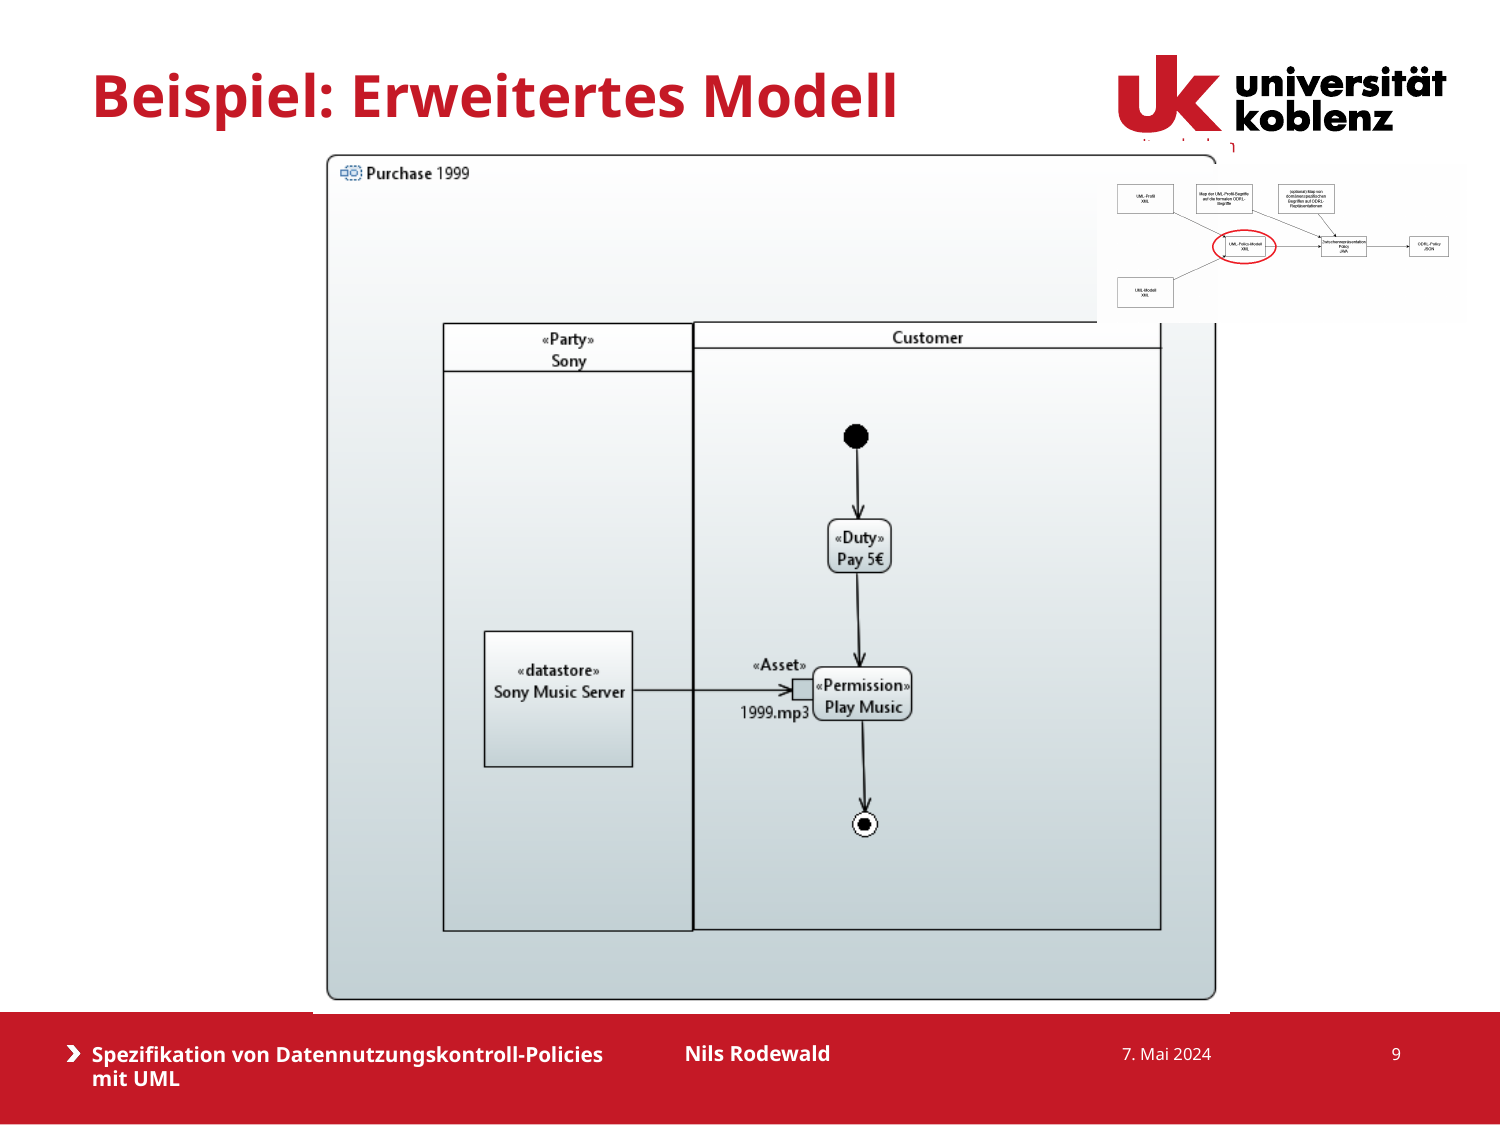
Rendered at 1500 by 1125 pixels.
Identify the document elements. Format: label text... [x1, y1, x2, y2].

picture [313, 141, 1467, 1014]
title Beispiel: Erweitertes Modell [77, 59, 1371, 142]
